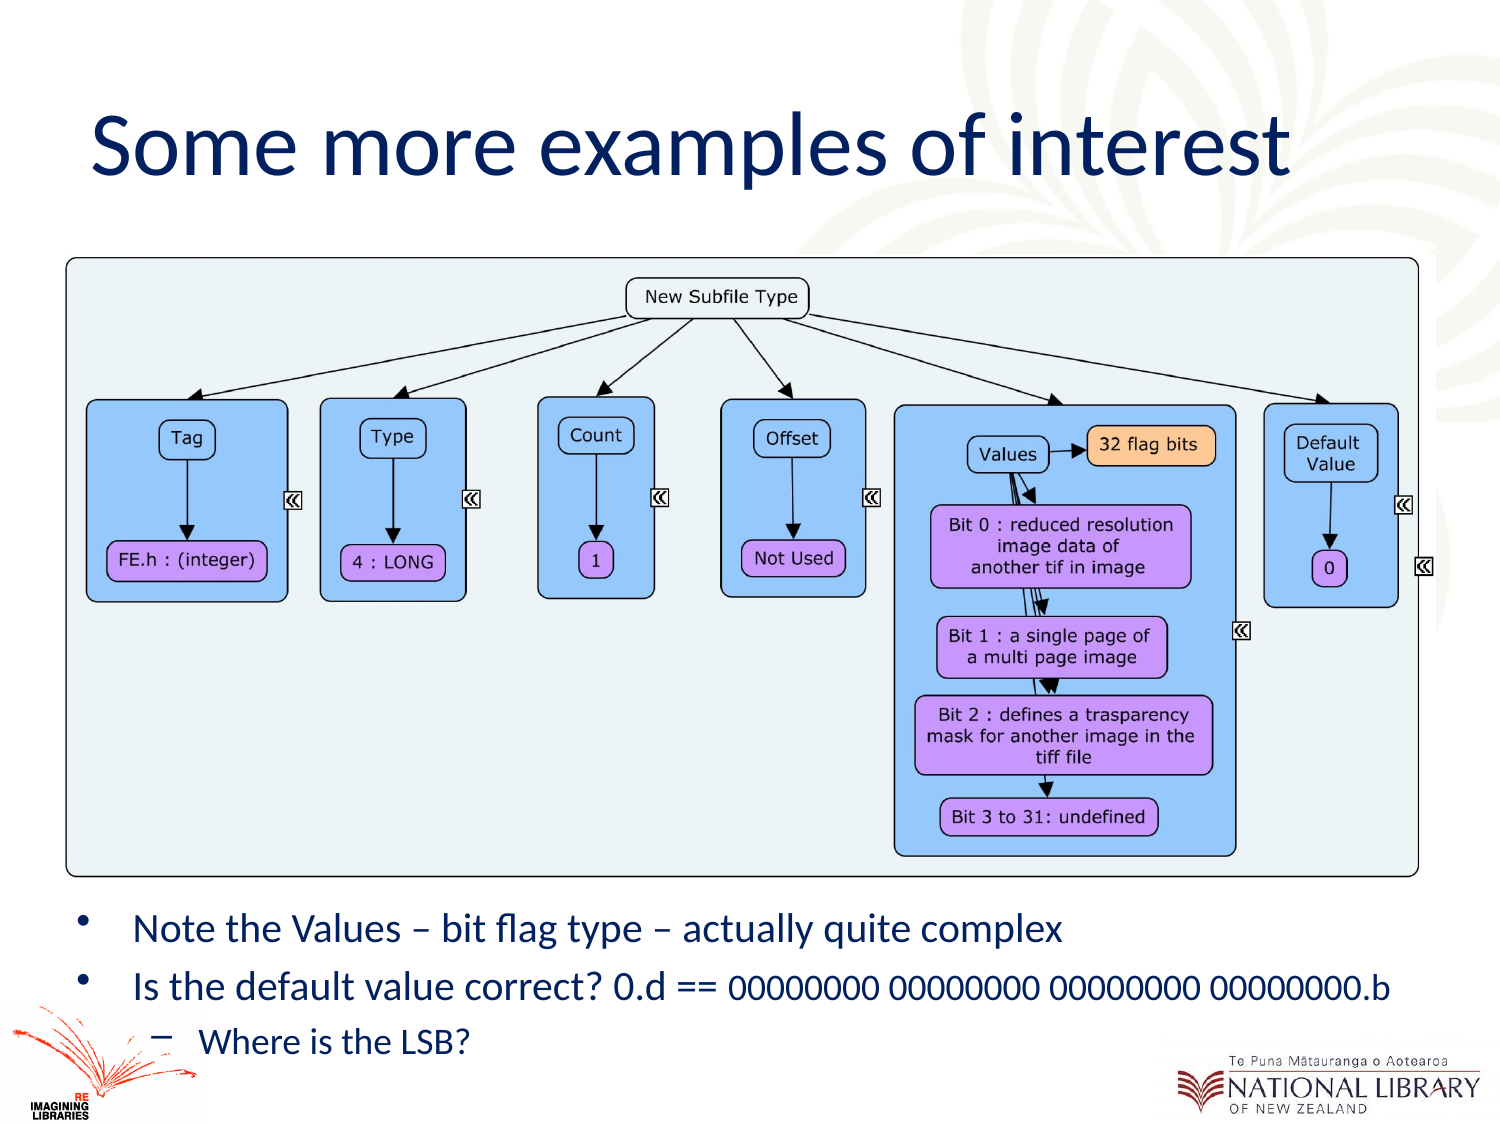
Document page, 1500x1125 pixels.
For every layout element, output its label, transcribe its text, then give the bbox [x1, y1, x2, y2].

picture [0, 0, 1500, 1125]
title Some more examples of interest [75, 45, 1425, 233]
list Note the Values – bit flag type – actually quite complex Is the default value correct? 0.d == 00000000 00000000 00000000 00000000.b Where is the LSB? [61, 893, 1412, 1064]
